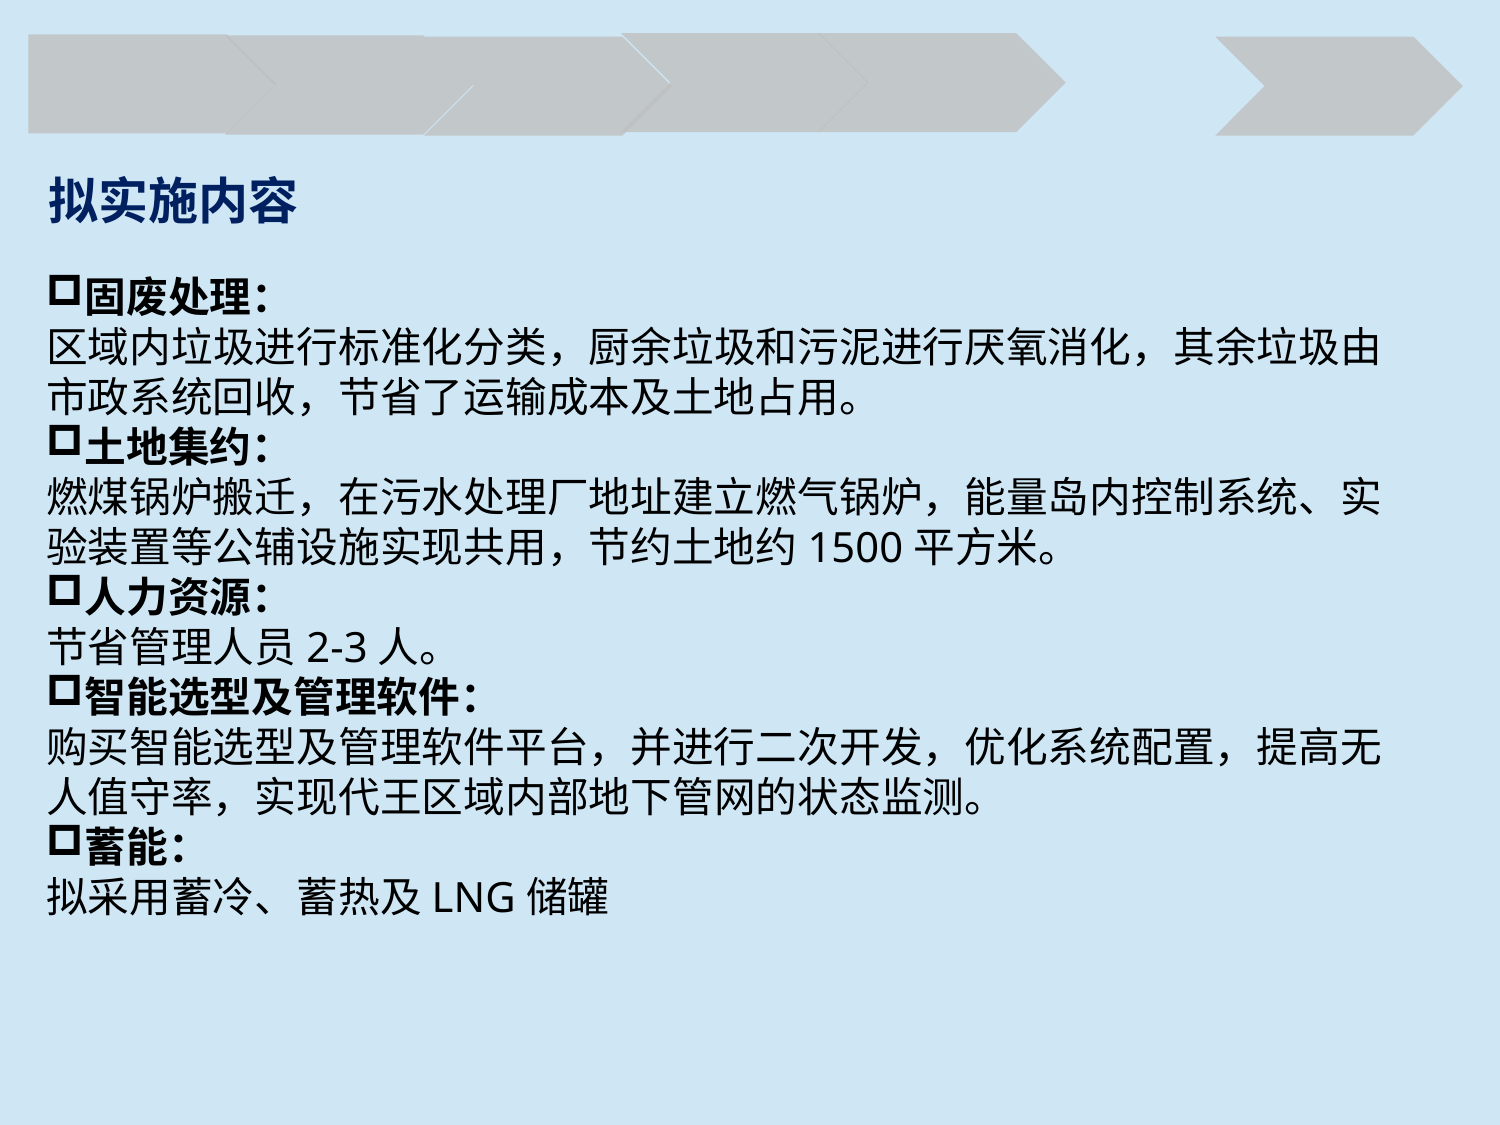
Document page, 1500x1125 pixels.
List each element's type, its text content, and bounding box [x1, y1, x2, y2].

text_box [1215, 36, 1463, 136]
text_box 固废处理： 区域内垃圾进行标准化分类，厨余垃圾和污泥进行厌氧消化，其余垃圾由市政系统回收，节省了运输成本及土地占用。 土地集约： 燃煤锅炉搬迁，在污水处理厂地址建立燃气锅炉，能量岛内控制系统、实验装置等公辅设施实现共用，节约土地约1500平方米。 人力资源： 节省管理人员2-3人。 智能选型及管理软件： 购买智能选型及管理软件平台，并进行二次开发，优化系统配置，提高无人值守率，实现代王区域内部地下管网的状态监测。 蓄能： 拟采用蓄冷、蓄热及LNG储罐 [31, 263, 1427, 929]
text_box 拟实施内容 [33, 162, 314, 238]
text_box [28, 33, 1066, 136]
